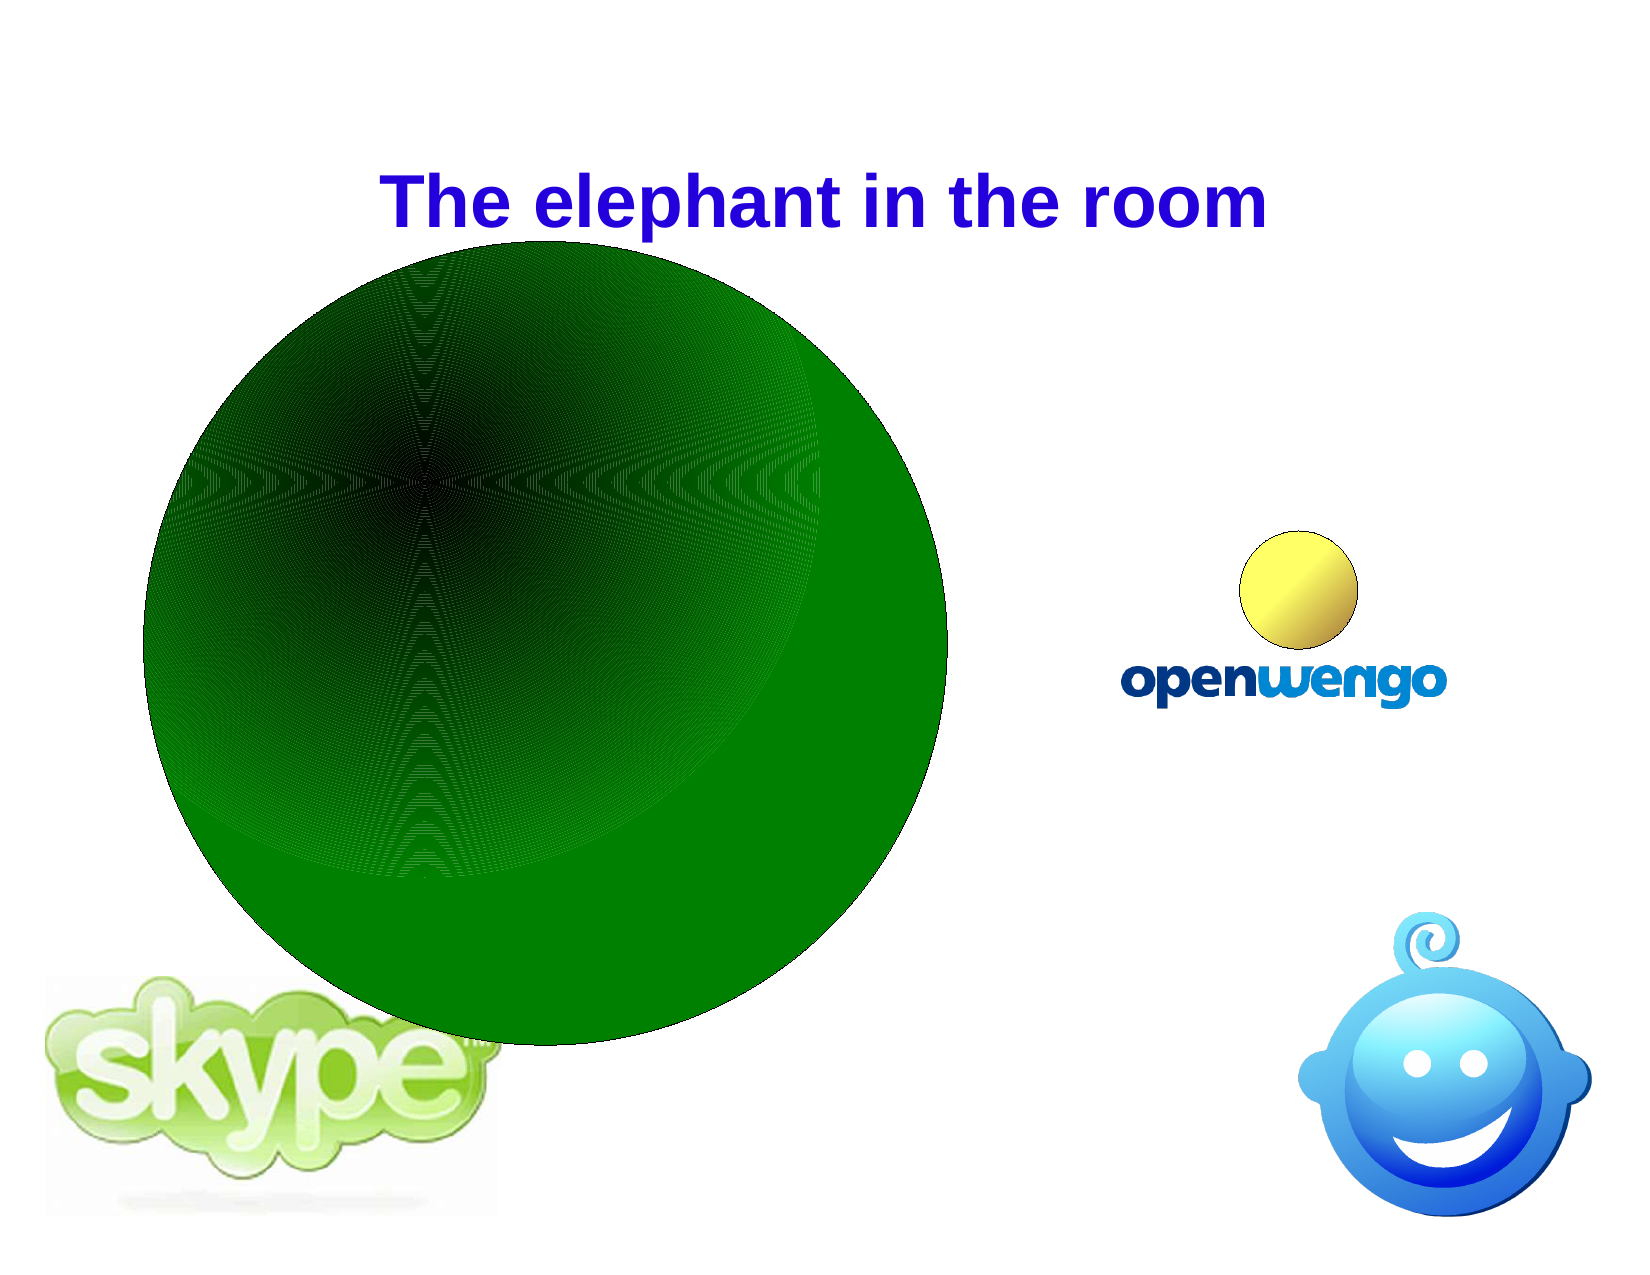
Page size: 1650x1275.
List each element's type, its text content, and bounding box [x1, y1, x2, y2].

text_box [1239, 530, 1358, 650]
title The elephant in the room [135, 104, 1515, 299]
picture [45, 976, 502, 1217]
picture [1121, 665, 1447, 709]
picture [1298, 911, 1592, 1217]
text_box [143, 241, 948, 1046]
